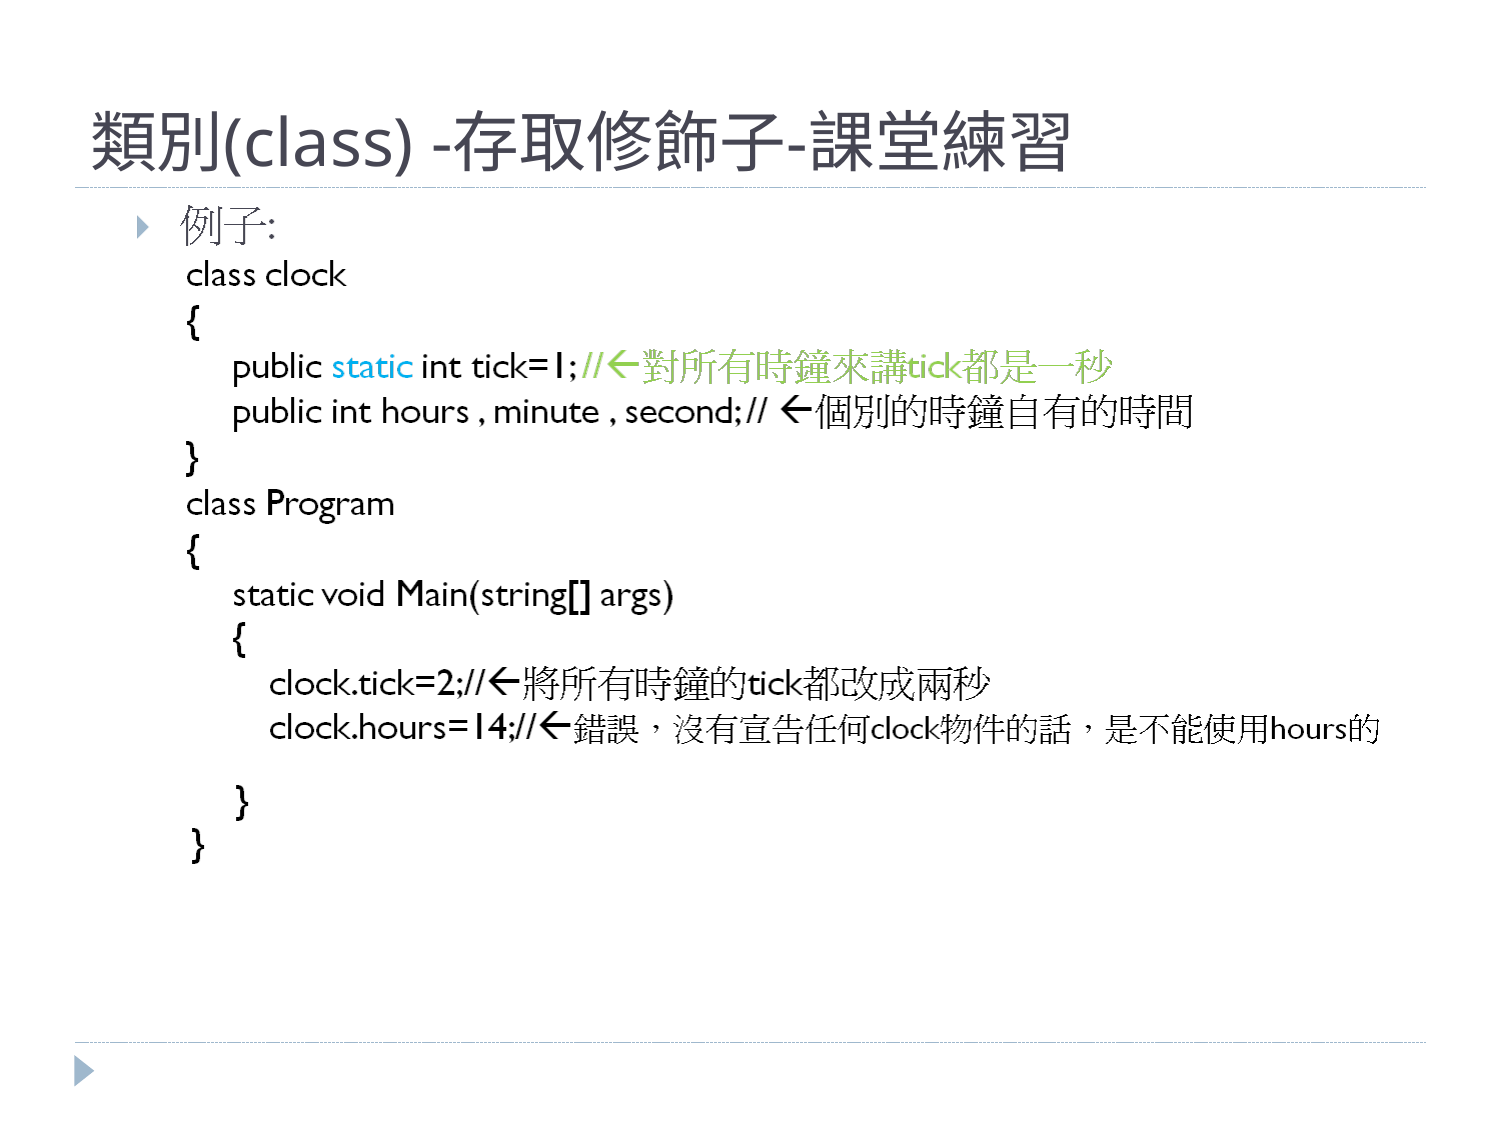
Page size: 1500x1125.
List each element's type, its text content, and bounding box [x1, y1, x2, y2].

picture [73, 183, 1426, 1011]
title 類別(class) -存取修飾子-課堂練習 [75, 24, 1425, 183]
